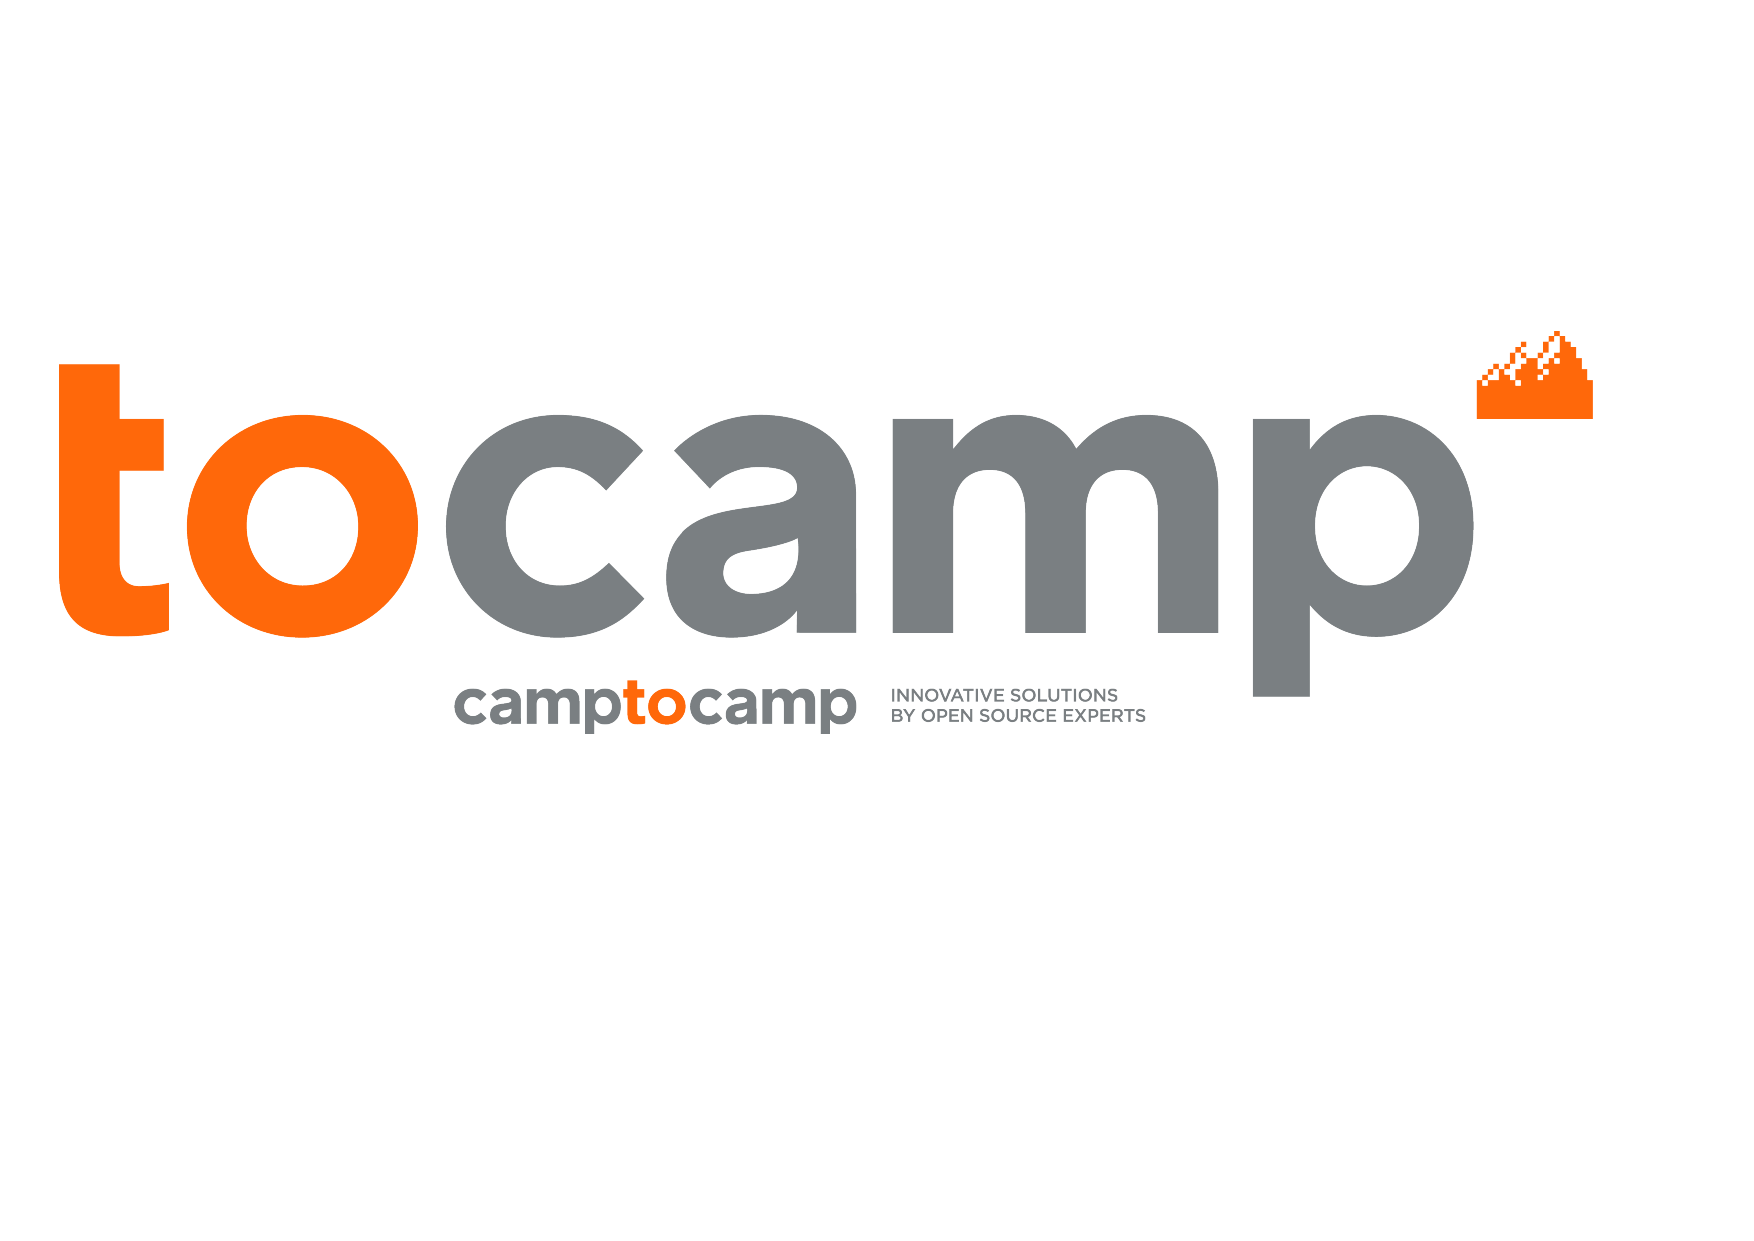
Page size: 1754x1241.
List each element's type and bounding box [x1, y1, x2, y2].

picture [59, 331, 1593, 734]
